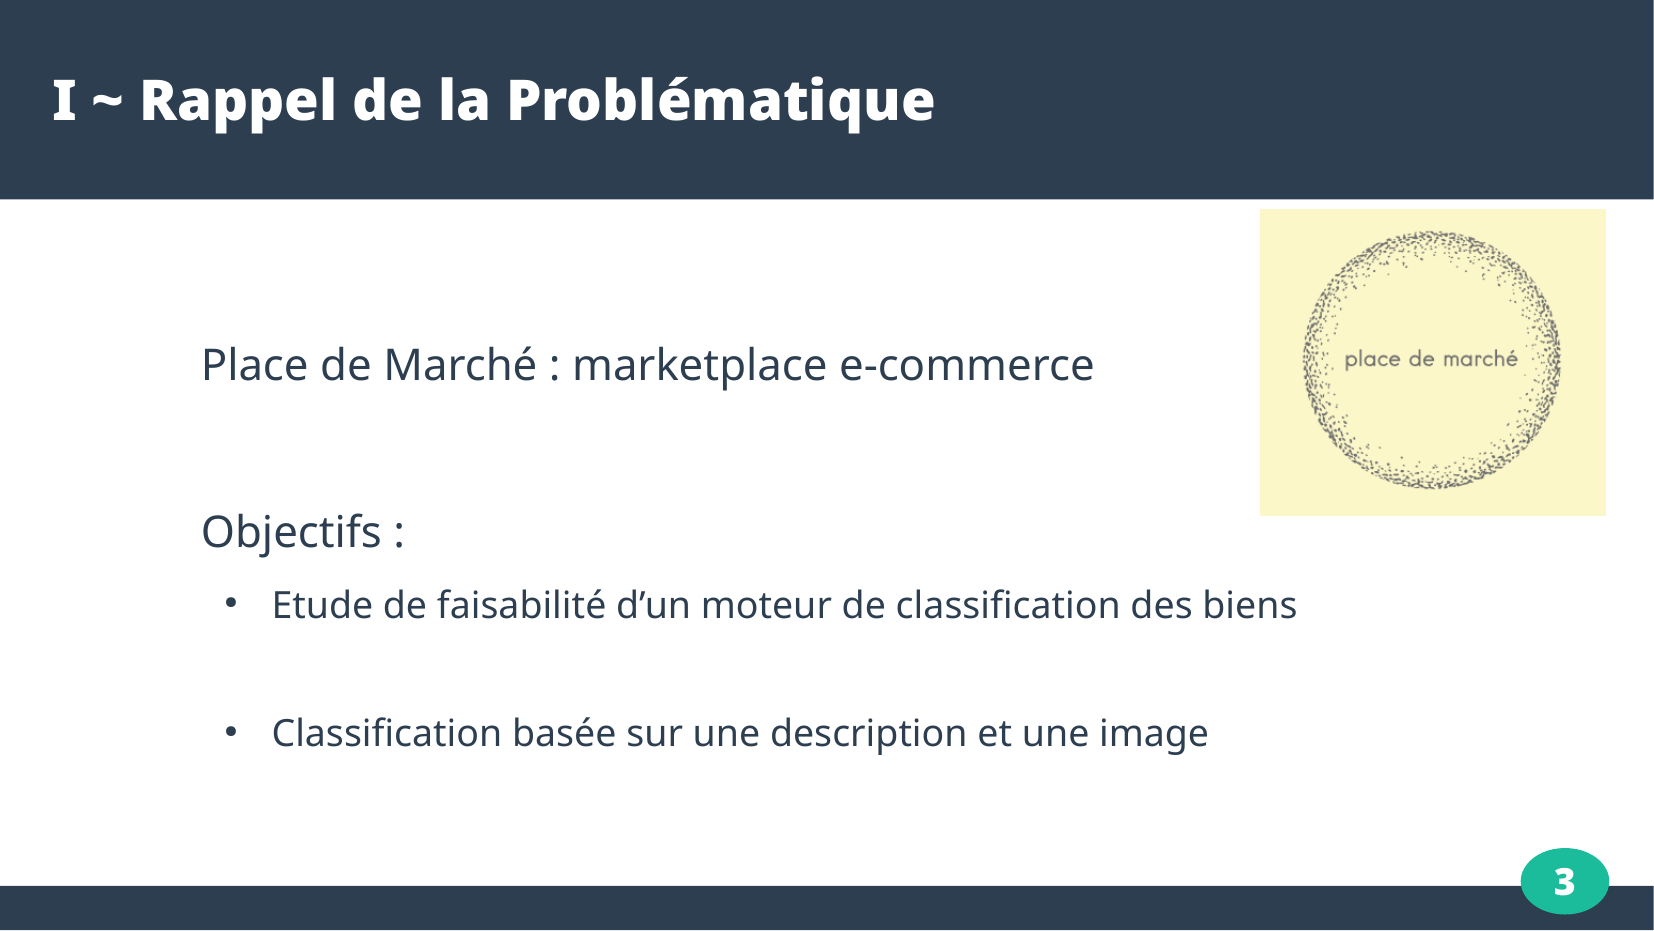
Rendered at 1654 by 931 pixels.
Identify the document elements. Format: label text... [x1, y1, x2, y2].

title I ~ Rappel de la Problématique [0, 39, 1621, 158]
picture [1260, 209, 1606, 516]
list Place de Marché : marketplace e-commerce Objectifs : Etude de faisabilité d’un moteur de classification des biens Classification basée sur une description et une image [59, 243, 1595, 864]
